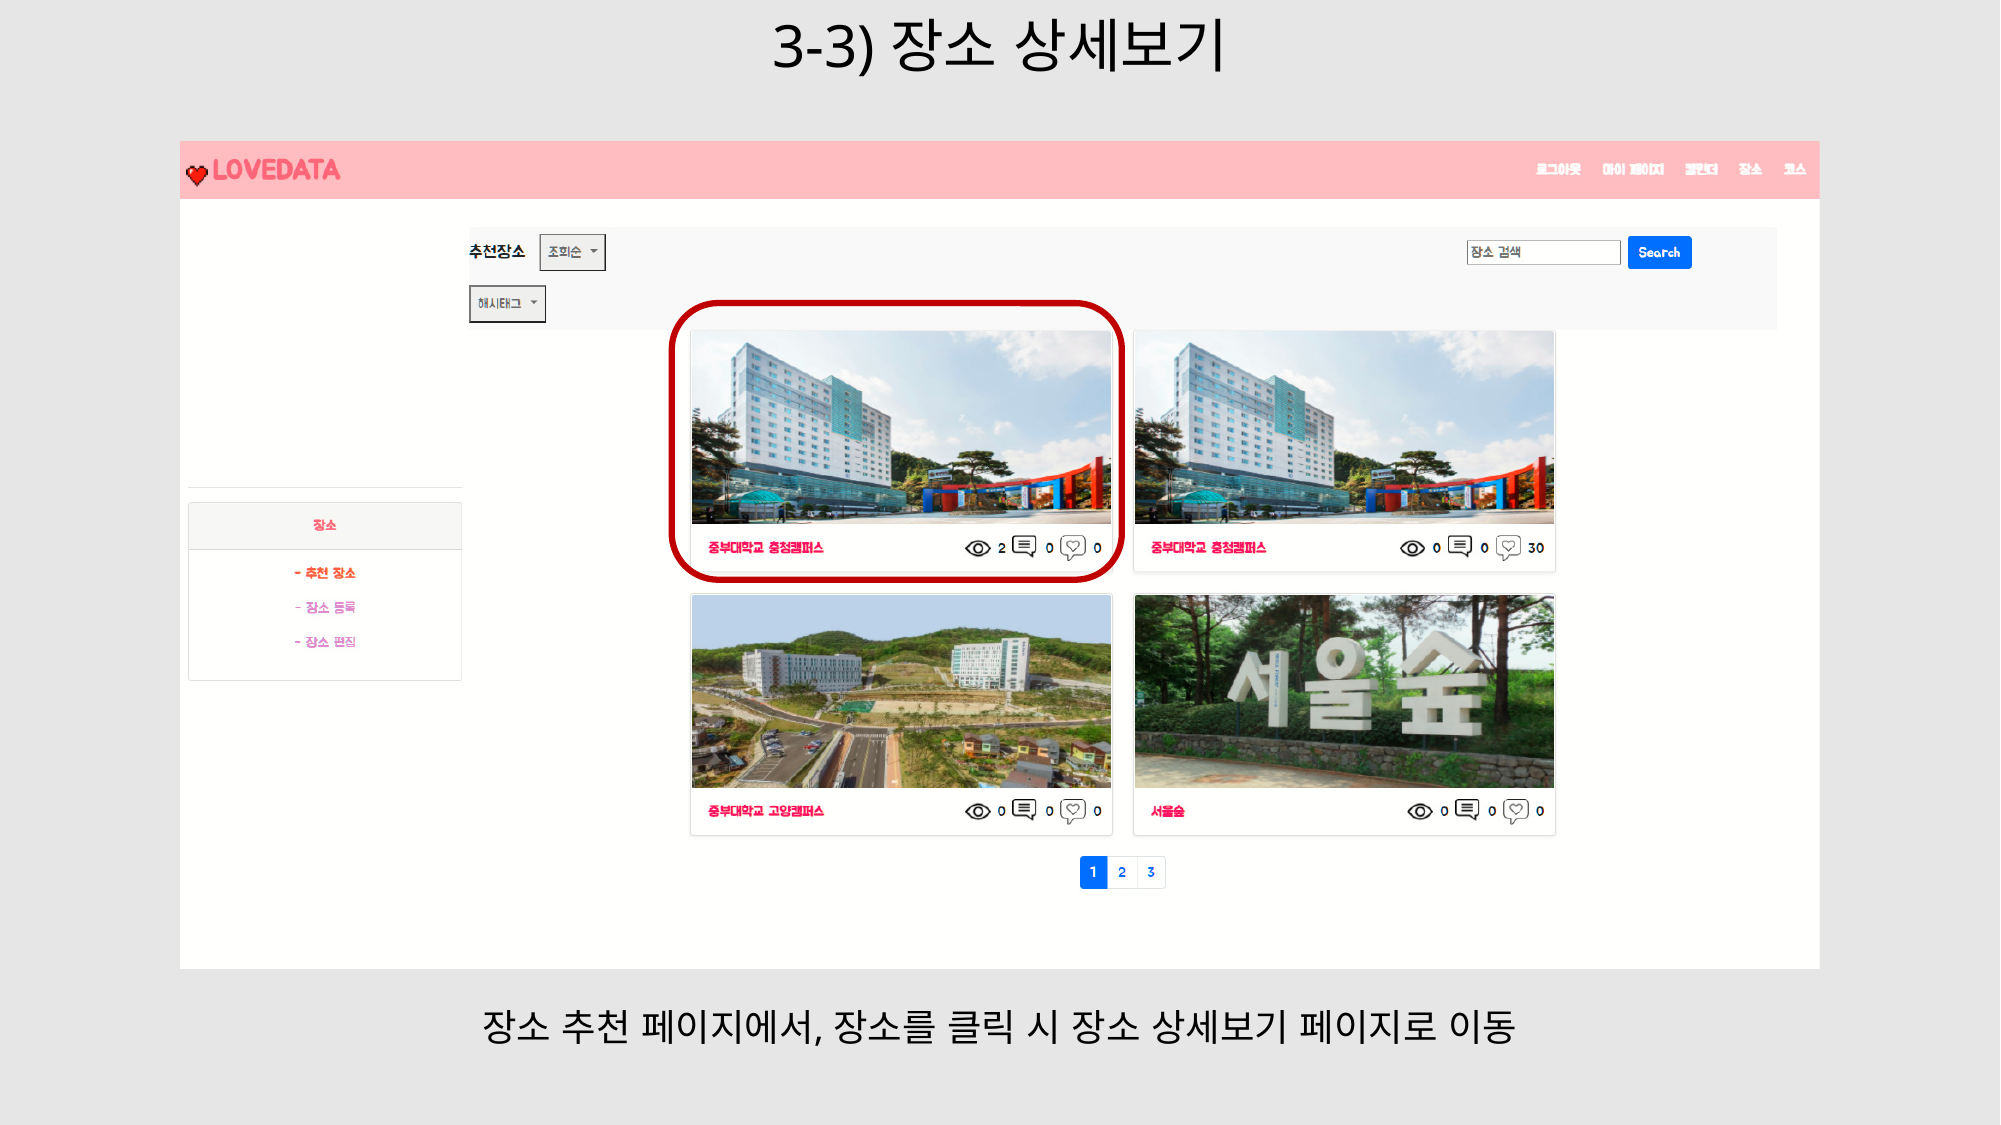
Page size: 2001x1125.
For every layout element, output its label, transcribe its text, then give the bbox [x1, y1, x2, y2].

text_box 3-3) 장소 상세보기 [564, 2, 1436, 87]
text_box 장소 추천 페이지에서, 장소를 클릭 시 장소 상세보기 페이지로 이동 [467, 996, 1533, 1057]
picture [180, 141, 1820, 969]
